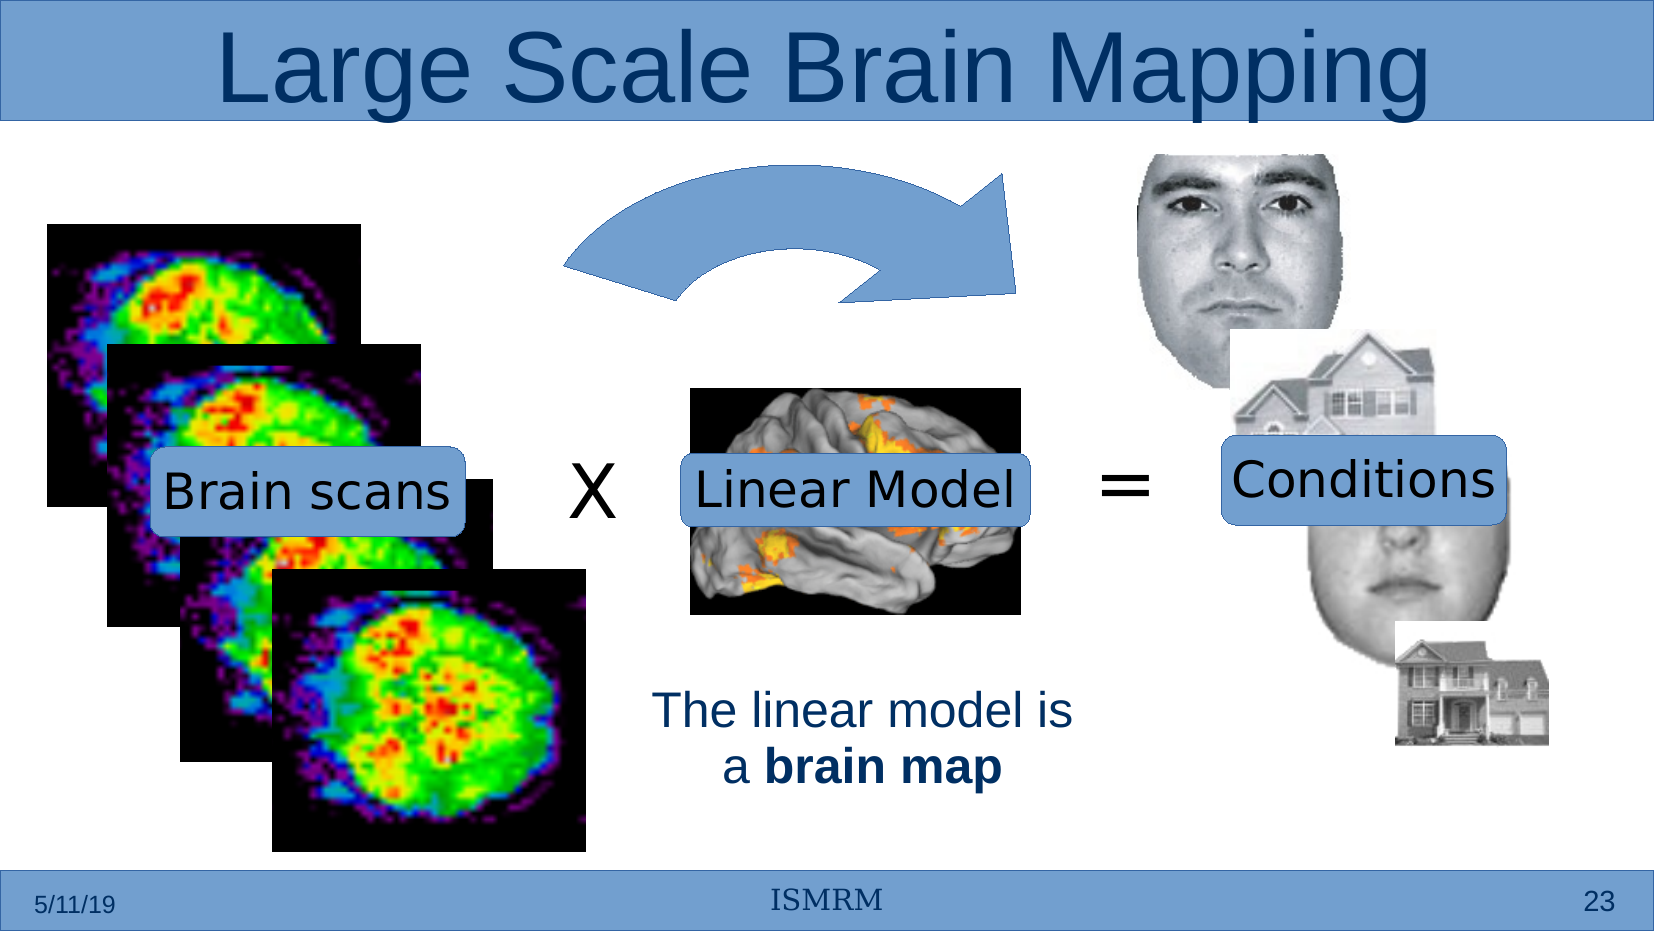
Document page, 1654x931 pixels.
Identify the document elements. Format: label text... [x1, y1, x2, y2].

picture [690, 388, 1021, 453]
picture [1302, 439, 1549, 758]
title Large Scale Brain Mapping [0, 15, 1651, 121]
picture [690, 527, 1021, 616]
text_box X [552, 441, 643, 544]
text_box [563, 165, 1016, 303]
picture [1137, 154, 1441, 436]
text_box = [1080, 432, 1171, 535]
text_box Conditions [1221, 435, 1507, 526]
text_box Brain scans [150, 446, 466, 537]
picture [47, 224, 586, 852]
text_box Linear Model [680, 453, 1031, 527]
text_box The linear model is a brain map [630, 675, 1096, 811]
